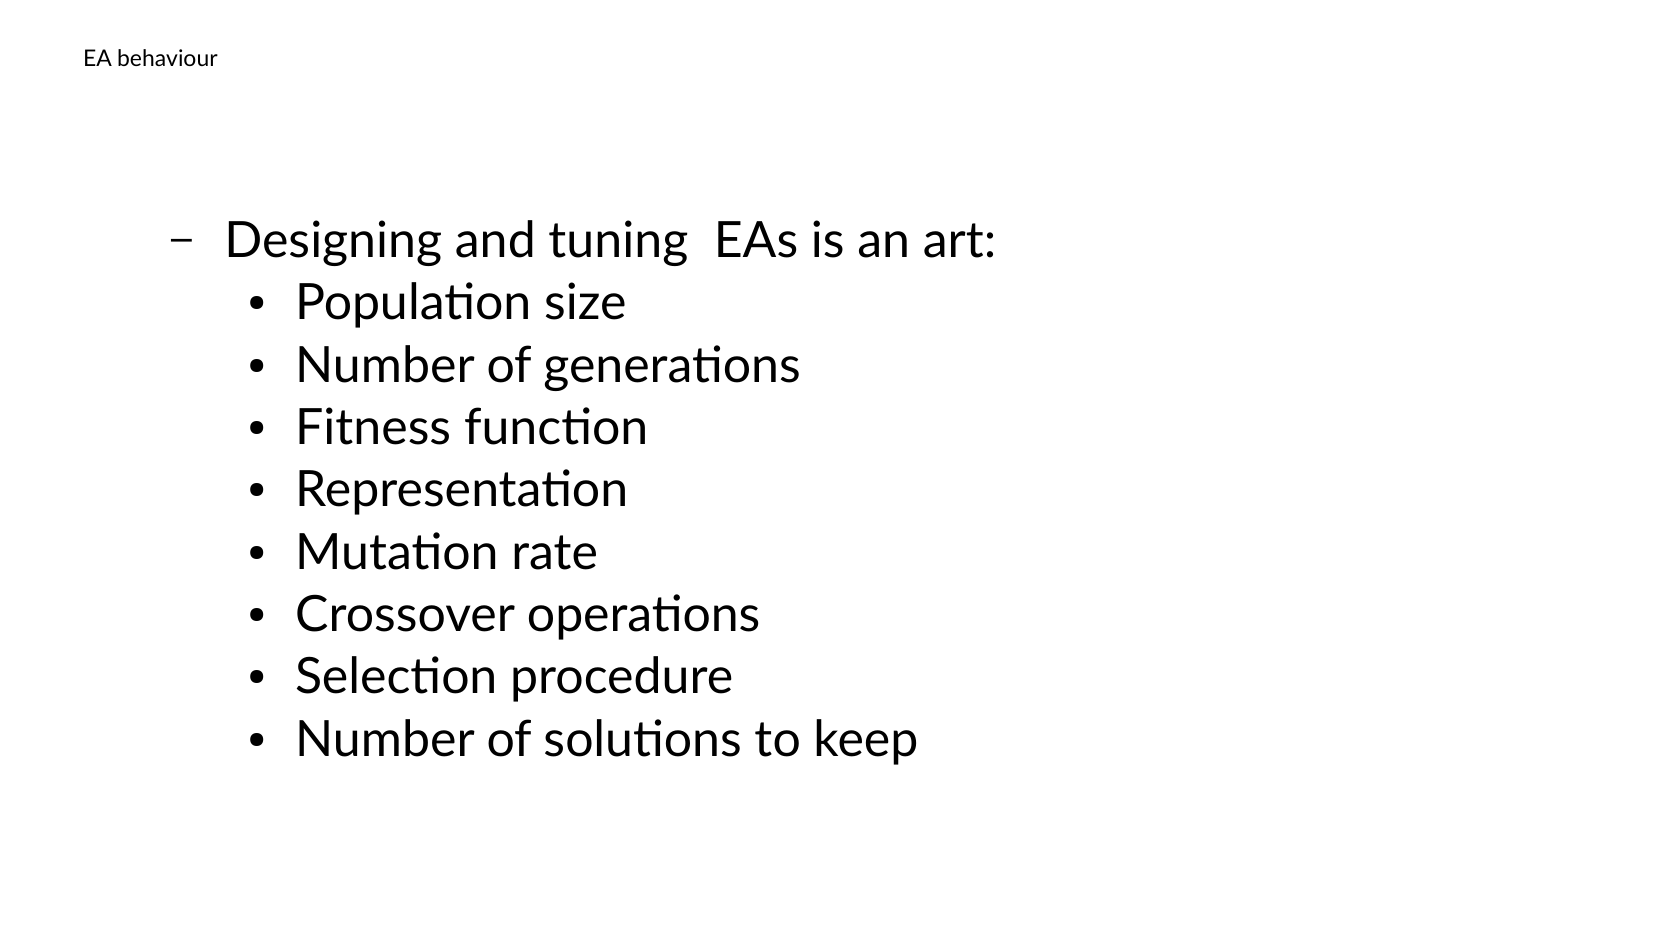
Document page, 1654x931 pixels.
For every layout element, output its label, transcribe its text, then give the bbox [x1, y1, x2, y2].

list Designing and tuning EAs is an art: Population size Number of generations Fitness function Representation Mutation rate Crossover operations Selection procedure Number of solutions to keep [82, 217, 1571, 839]
title EA behaviour [83, 0, 1571, 119]
